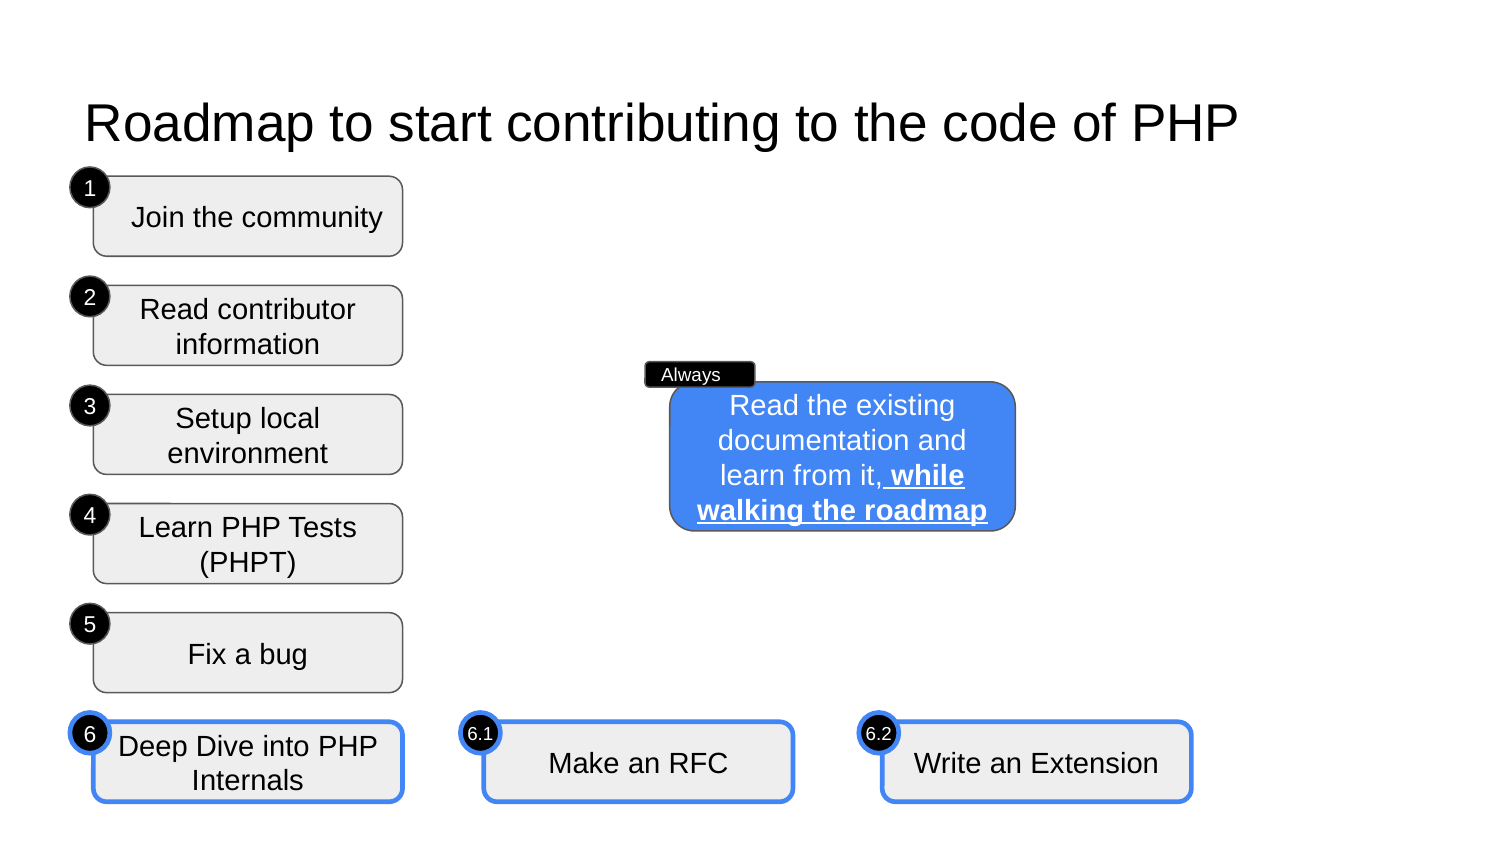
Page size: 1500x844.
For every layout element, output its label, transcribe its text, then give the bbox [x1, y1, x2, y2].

text_box Fix a bug [93, 612, 403, 693]
title Roadmap to start contributing to the code of PHP [69, 72, 1468, 167]
text_box Learn PHP Tests (PHPT) [93, 503, 403, 584]
text_box Read the existing documentation and learn from it, while walking the roadmap [669, 381, 1016, 531]
text_box 6 [69, 712, 110, 754]
text_box Write an Extension [882, 721, 1192, 802]
text_box 2 [69, 276, 110, 317]
text_box 5 [69, 603, 110, 645]
text_box 4 [69, 494, 110, 535]
text_box 1 [69, 166, 110, 208]
text_box Setup local environment [93, 394, 403, 475]
text_box Read contributor information [93, 285, 403, 366]
text_box 6.1 [460, 712, 501, 754]
text_box Make an RFC [483, 721, 793, 802]
text_box Deep Dive into PHP Internals [93, 721, 403, 802]
text_box Join the community [93, 176, 403, 257]
text_box Always [645, 361, 755, 388]
text_box 3 [69, 385, 110, 426]
text_box 6.2 [858, 712, 899, 754]
